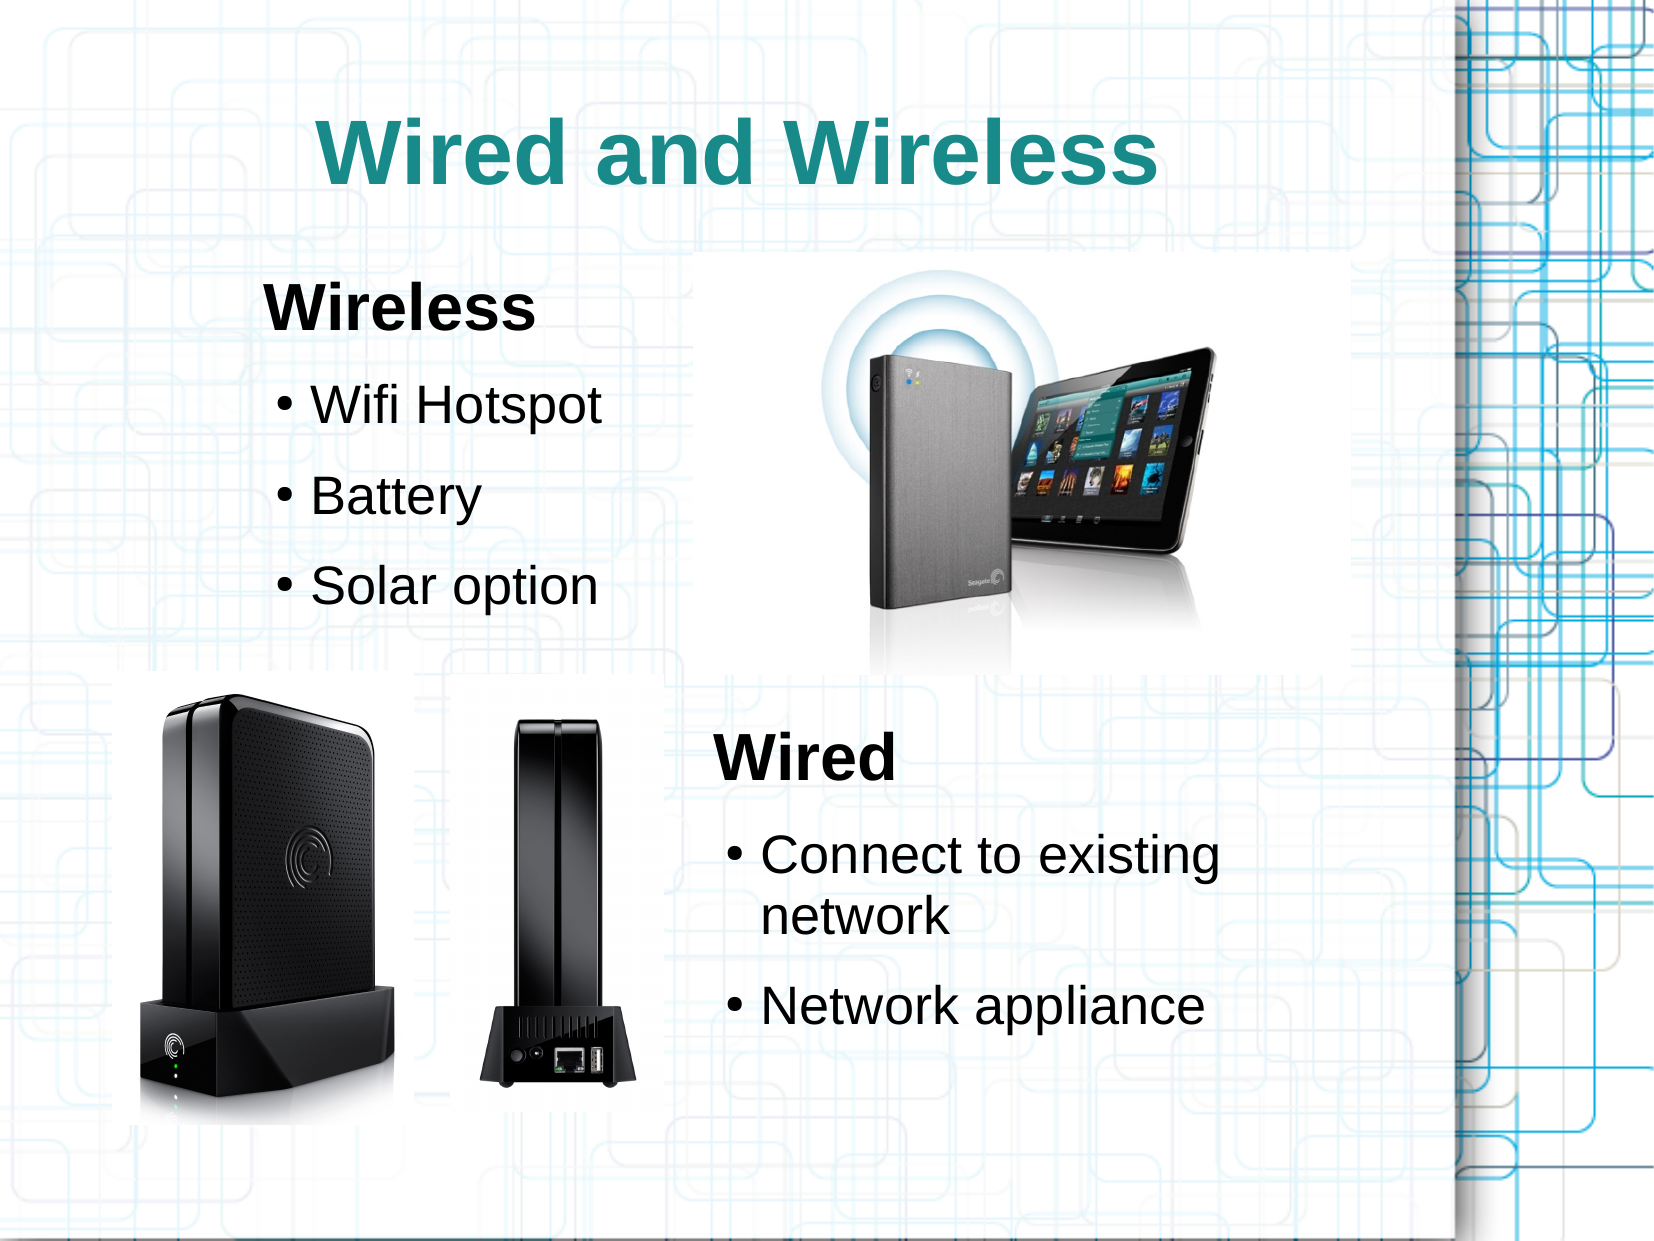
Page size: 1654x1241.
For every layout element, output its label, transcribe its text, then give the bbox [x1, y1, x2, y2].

text_box Wired Connect to existing network Network appliance [675, 712, 1351, 1044]
text_box Wireless Wifi Hotspot Battery Solar option [225, 262, 788, 624]
title Wired and Wireless [59, 49, 1418, 257]
picture [0, 0, 1654, 1241]
